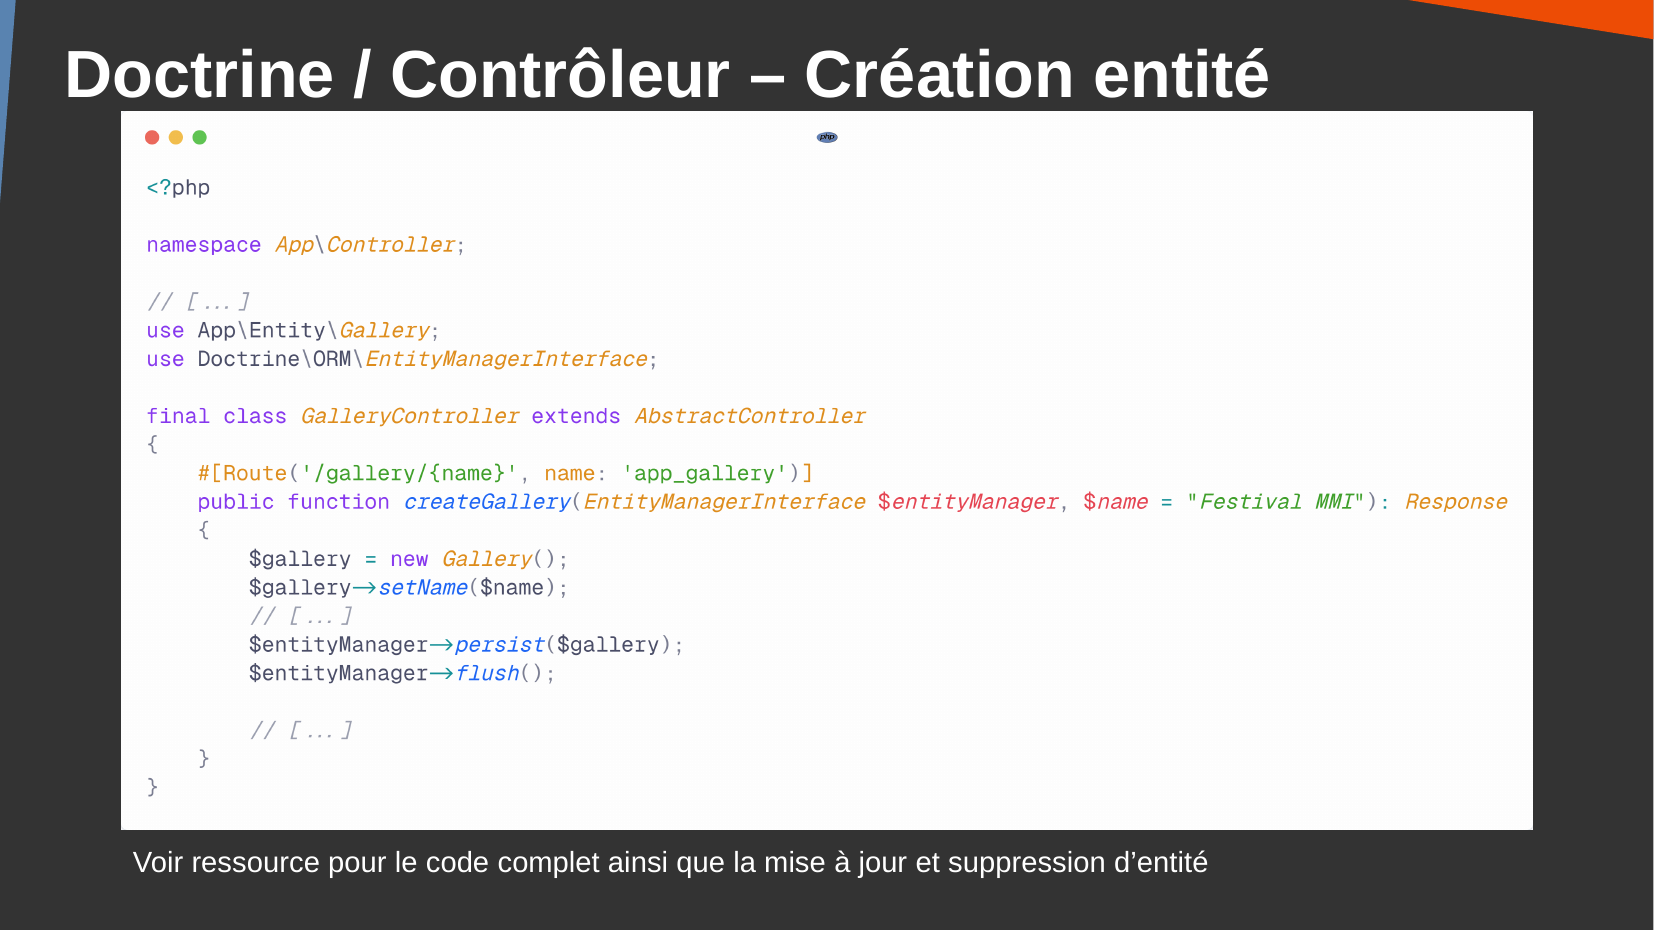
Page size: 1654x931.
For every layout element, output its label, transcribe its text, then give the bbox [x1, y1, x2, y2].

text_box Voir ressource pour le code complet ainsi que la mise à jour et suppression d’entité [118, 838, 1524, 887]
text_box [0, 0, 16, 203]
text_box [1408, 0, 1654, 40]
title Doctrine / Contrôleur – Création entité [64, 37, 1365, 113]
picture [121, 111, 1533, 830]
